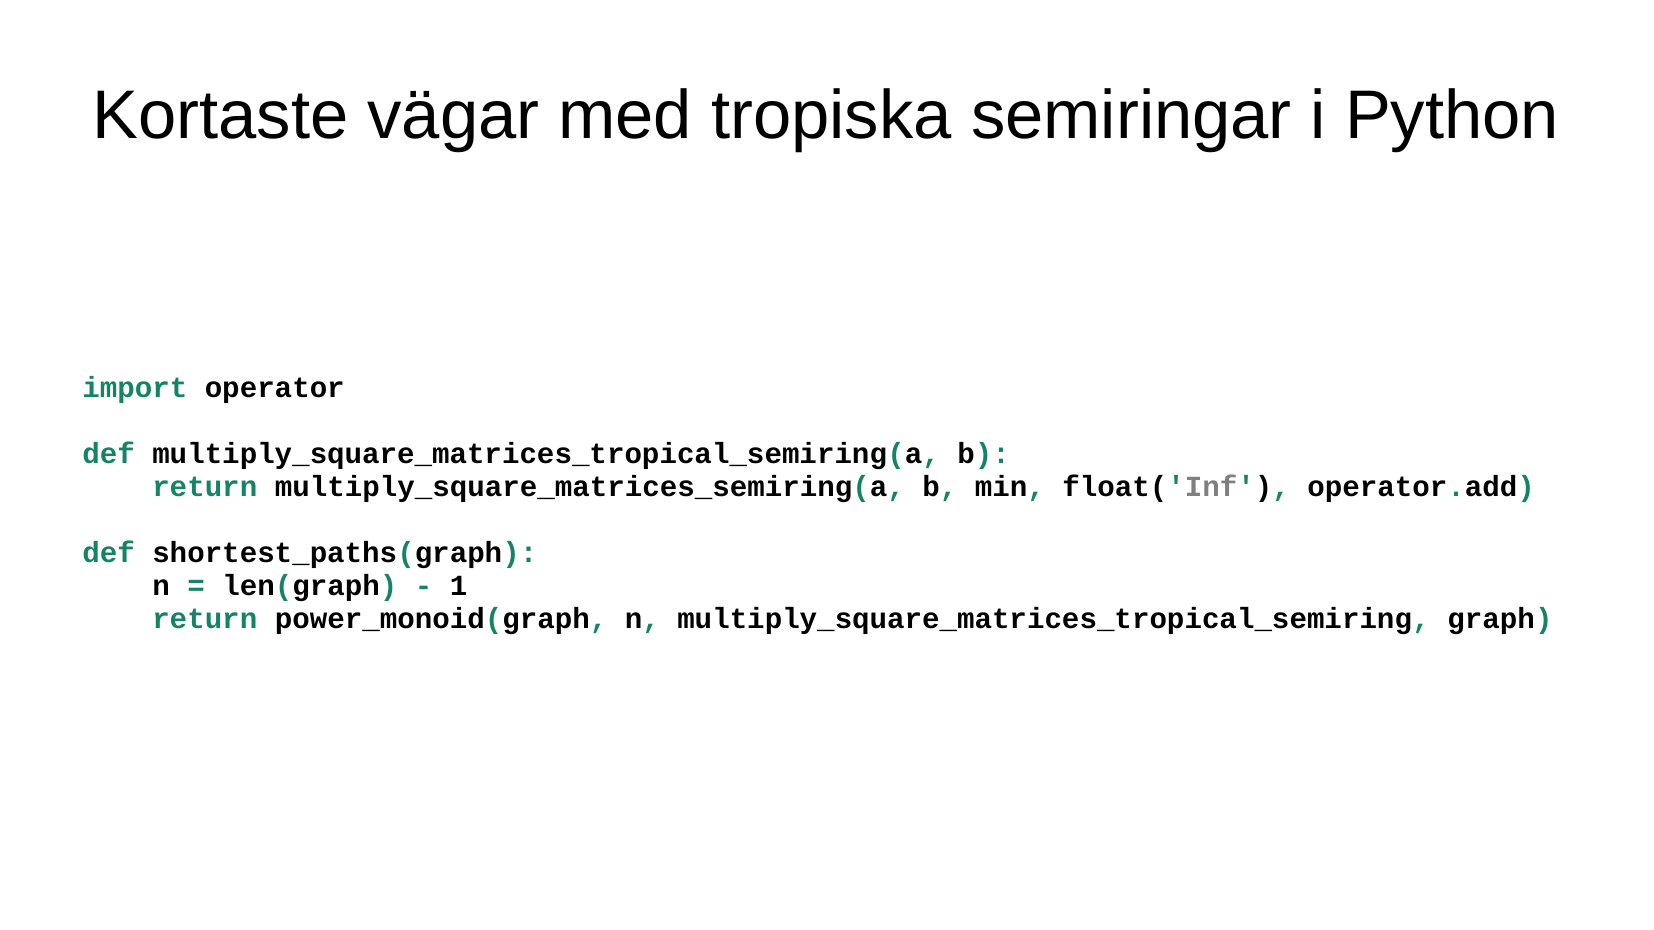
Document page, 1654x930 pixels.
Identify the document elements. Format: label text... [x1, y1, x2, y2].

text_box import operator def multiply_square_matrices_tropical_semiring(a, b): return multiply_square_matrices_semiring(a, b, min, float('Inf'), operator.add) def shortest_paths(graph): n = len(graph) - 1 return power_monoid(graph, n, multiply_square_matrices_tropical_semiring, graph) [82, 184, 1571, 827]
title Kortaste vägar med tropiska semiringar i Python [82, 36, 1571, 184]
